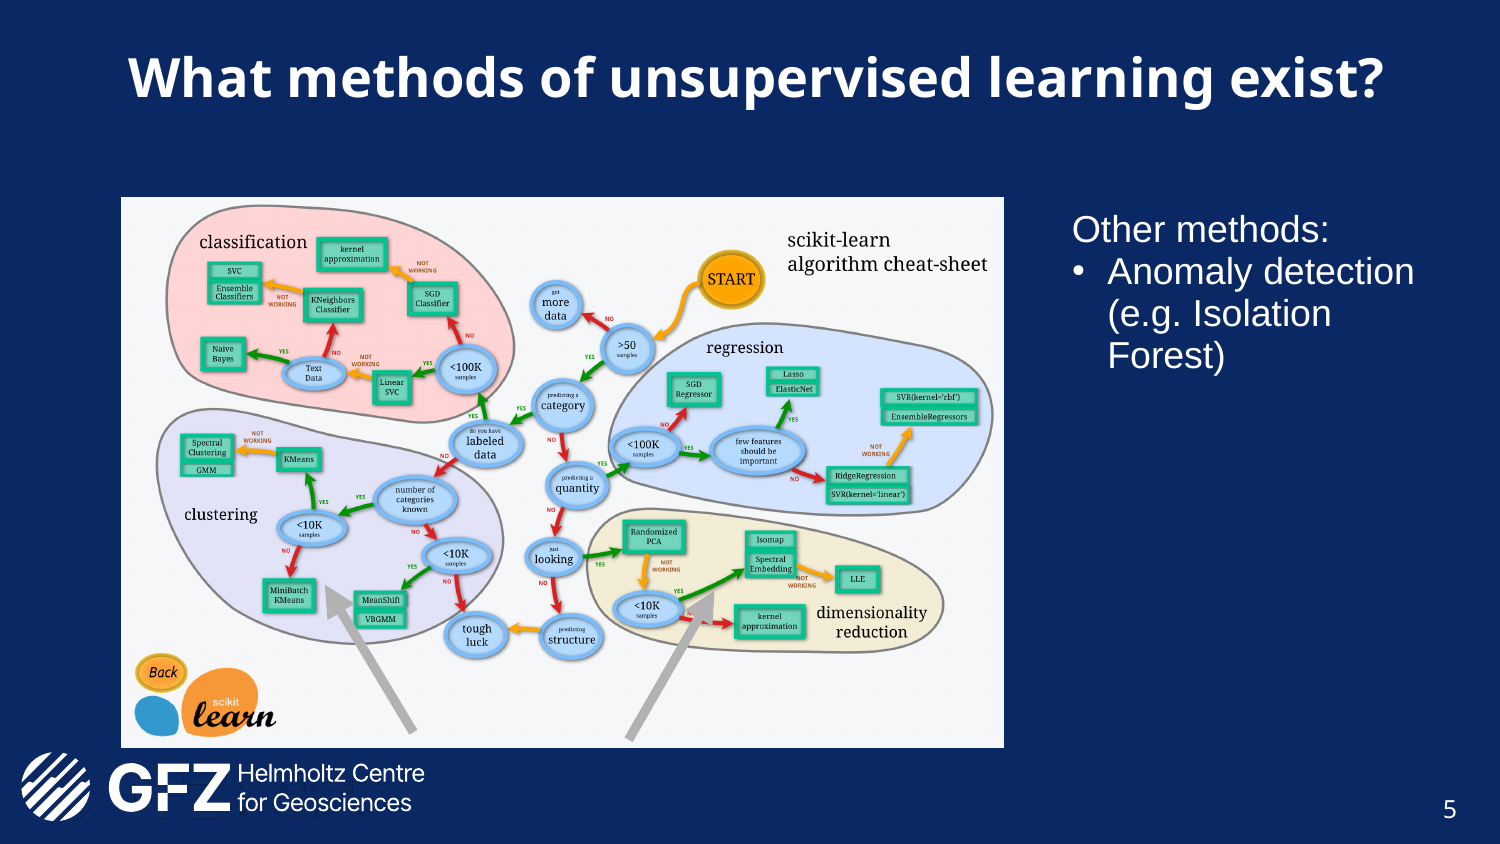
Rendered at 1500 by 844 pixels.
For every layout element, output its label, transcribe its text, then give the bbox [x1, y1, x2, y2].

picture [39, 767, 65, 788]
picture [39, 767, 48, 776]
picture [39, 767, 385, 827]
title What methods of unsupervised learning exist? [39, 35, 1475, 198]
text_box Other methods: Anomaly detection (e.g. Isolation Forest) [1057, 200, 1447, 384]
picture [121, 197, 1004, 748]
picture [39, 767, 83, 805]
picture [377, 800, 385, 809]
